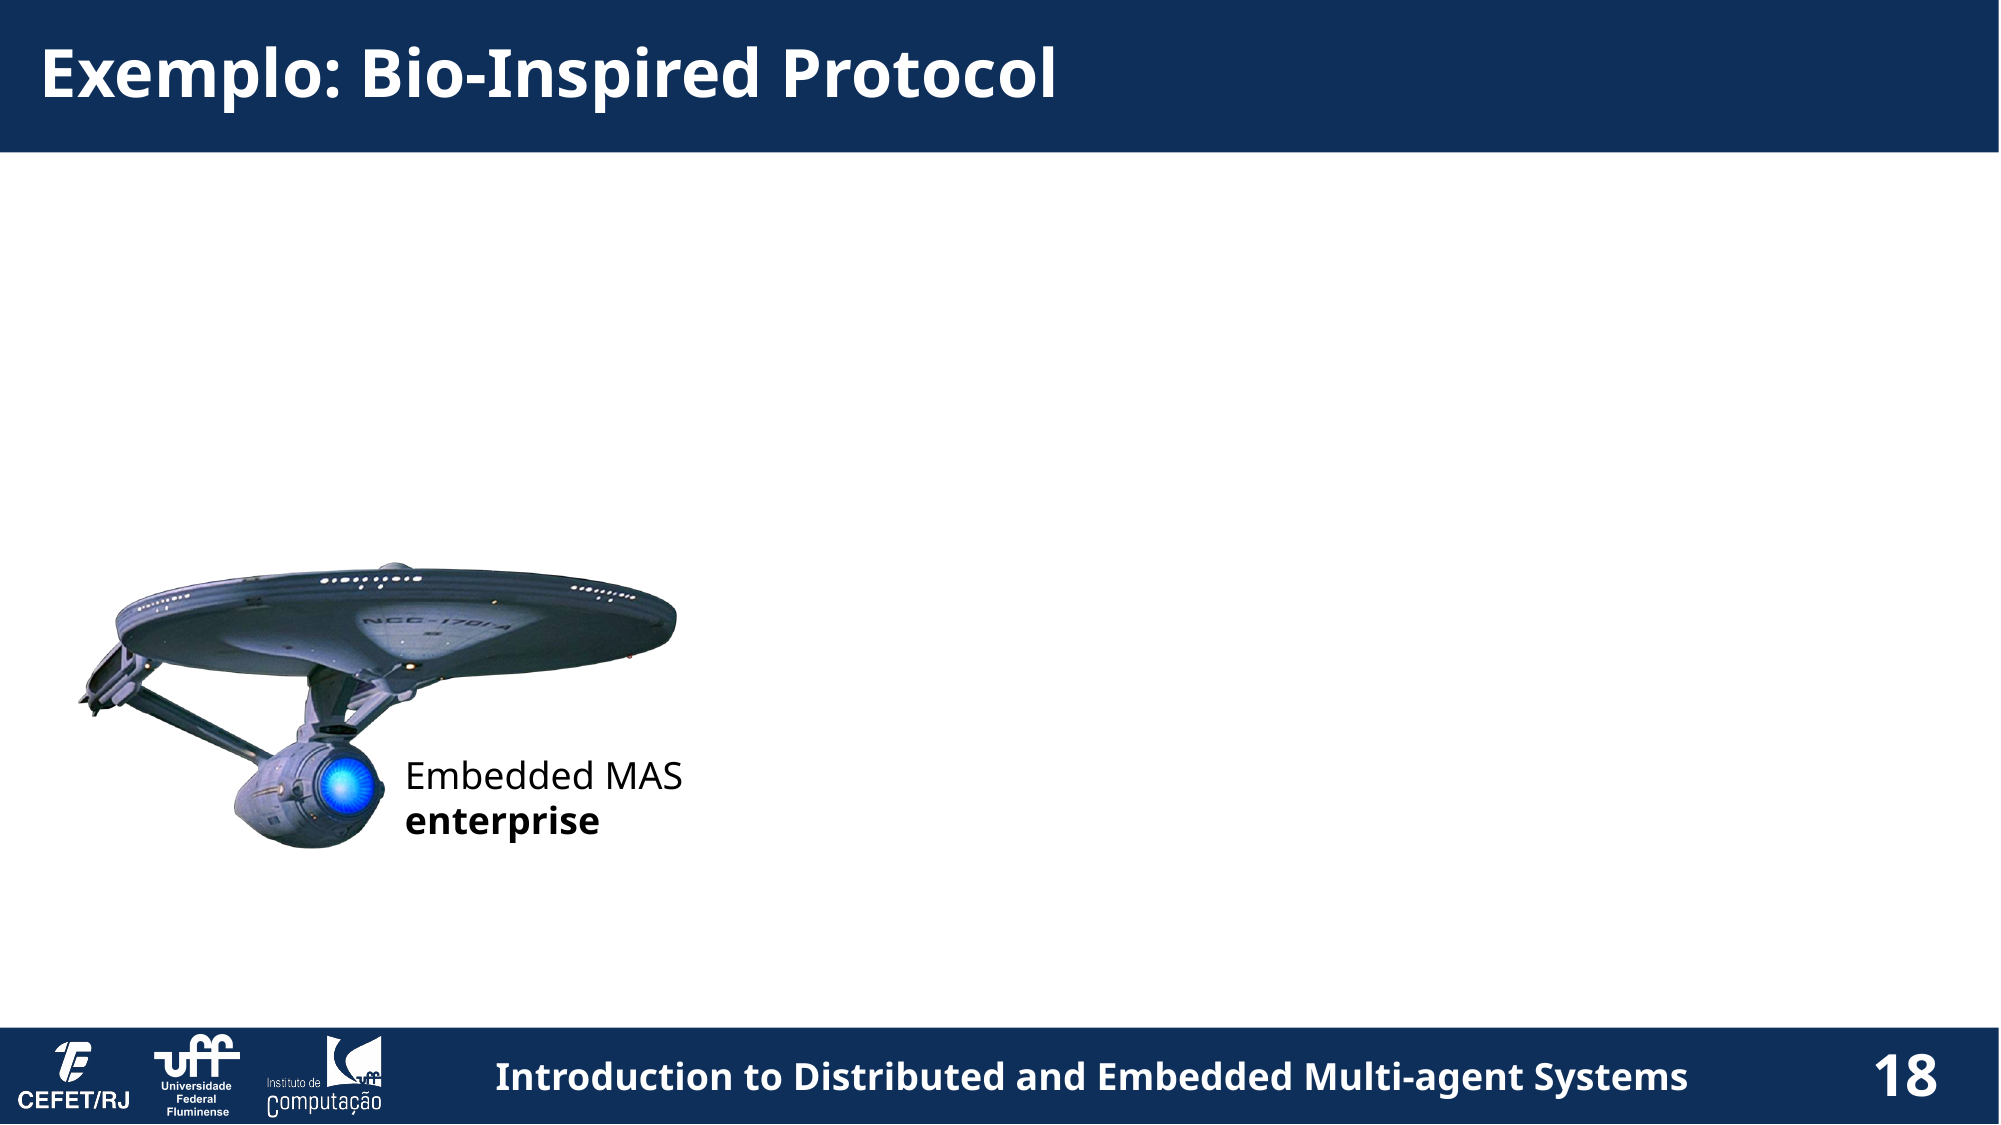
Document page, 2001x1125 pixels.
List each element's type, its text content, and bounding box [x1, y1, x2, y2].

picture [18, 1021, 129, 1125]
text_box Exemplo: Bio-Inspired Protocol [25, 23, 1999, 119]
picture [265, 1033, 383, 1118]
picture [77, 561, 677, 849]
picture [153, 1033, 241, 1121]
text_box Embedded MAS enterprise [390, 745, 728, 850]
